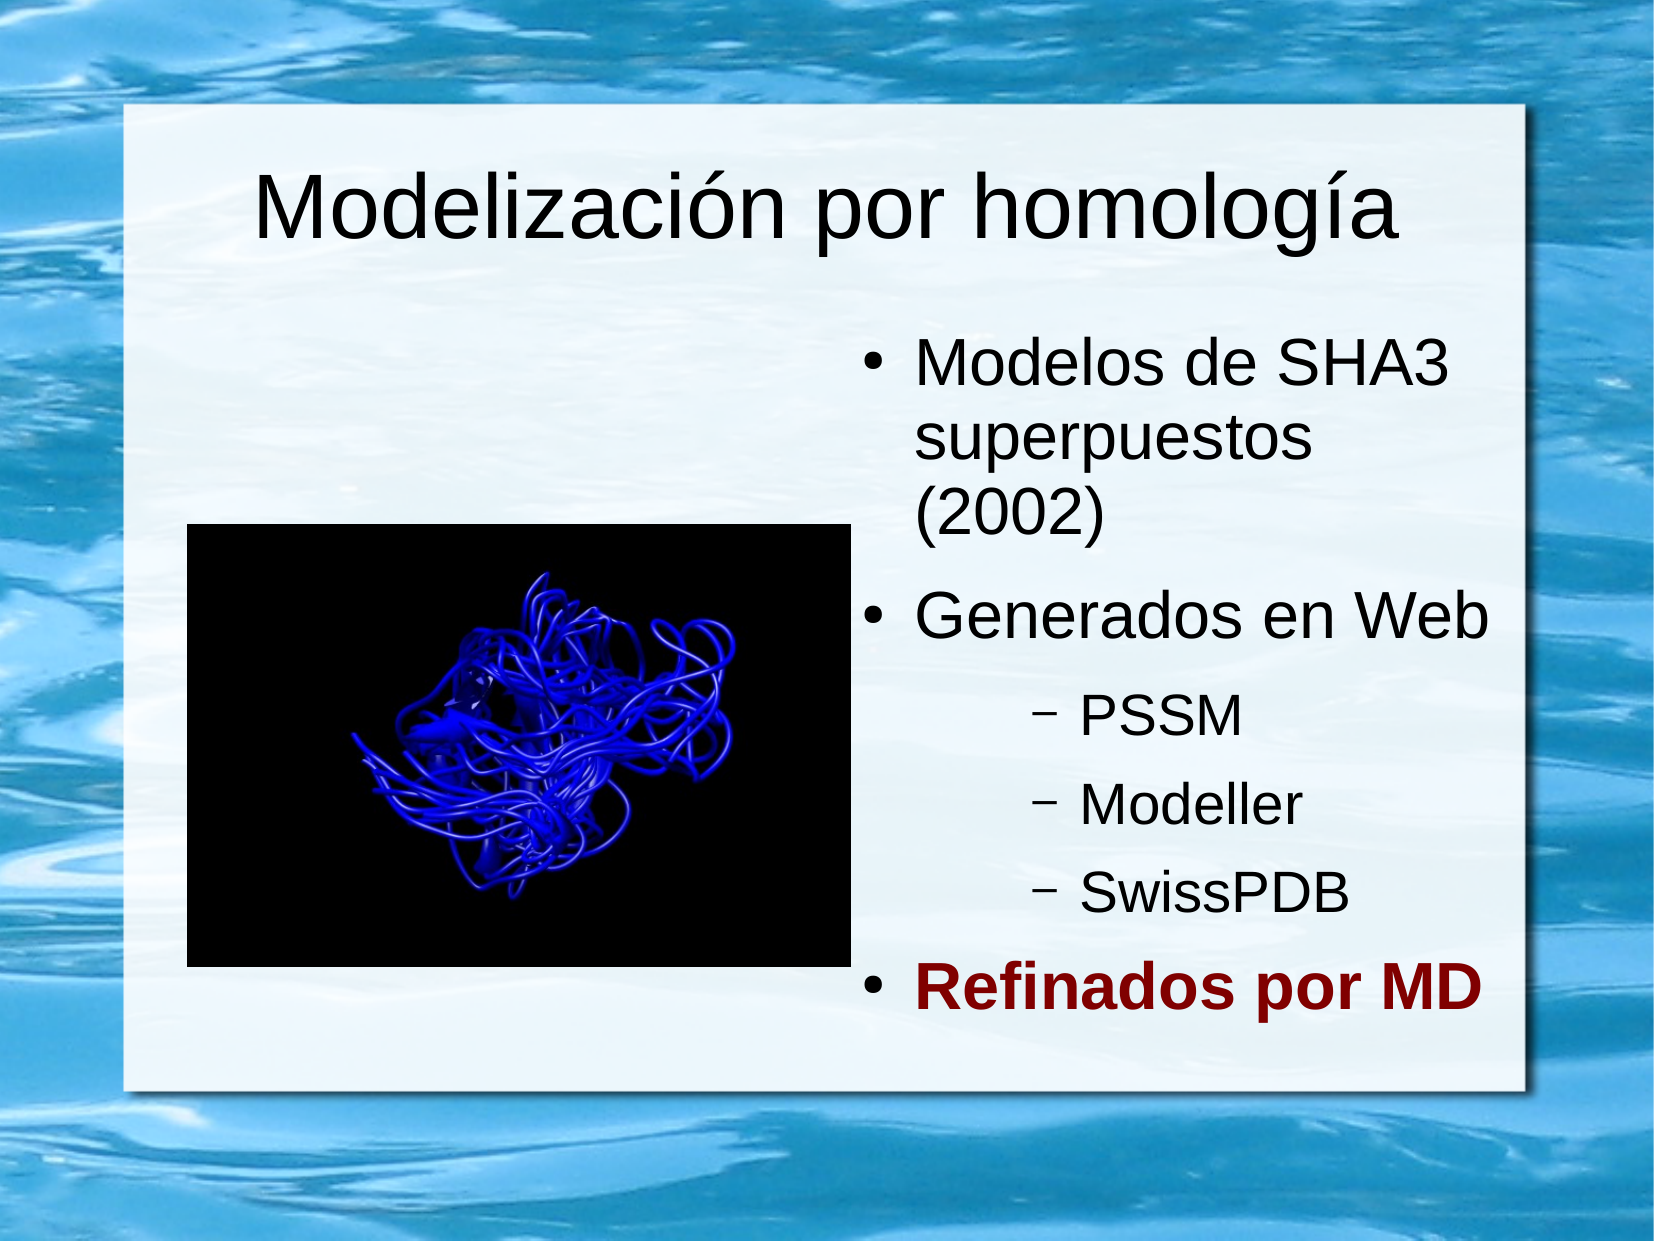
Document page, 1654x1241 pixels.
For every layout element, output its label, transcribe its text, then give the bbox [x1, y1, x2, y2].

title Modelización por homología [147, 118, 1506, 296]
picture [0, 0, 1654, 1241]
list Modelos de SHA3 superpuestos (2002) Generados en Web PSSM Modeller SwissPDB Refinados por MD [843, 324, 1507, 1129]
